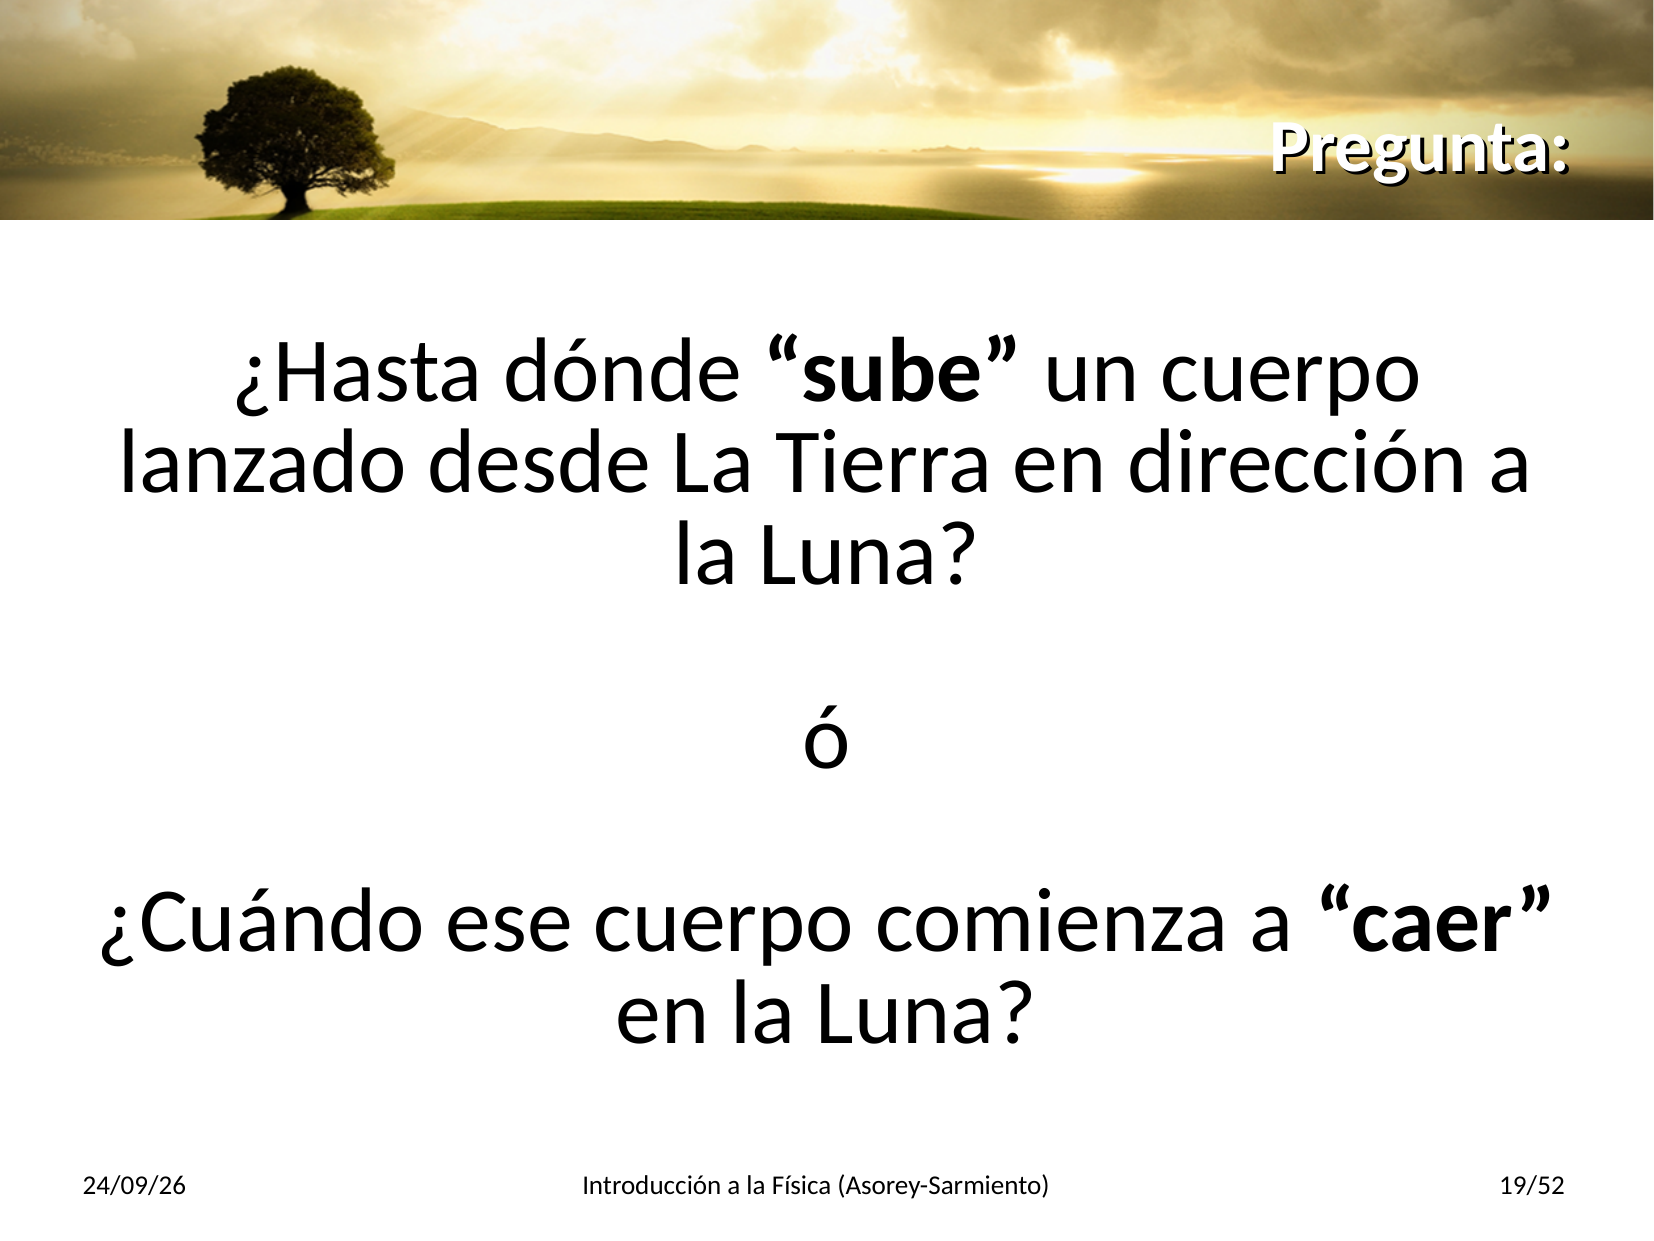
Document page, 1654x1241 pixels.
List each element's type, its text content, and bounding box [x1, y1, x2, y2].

title Pregunta: [82, 49, 1571, 251]
picture [0, 0, 1654, 220]
subtitle ¿Hasta dónde “sube” un cuerpo lanzado desde La Tierra en dirección a la Luna? ó ¿Cuándo ese cuerpo comienza a “caer” en la Luna? [82, 251, 1571, 1148]
